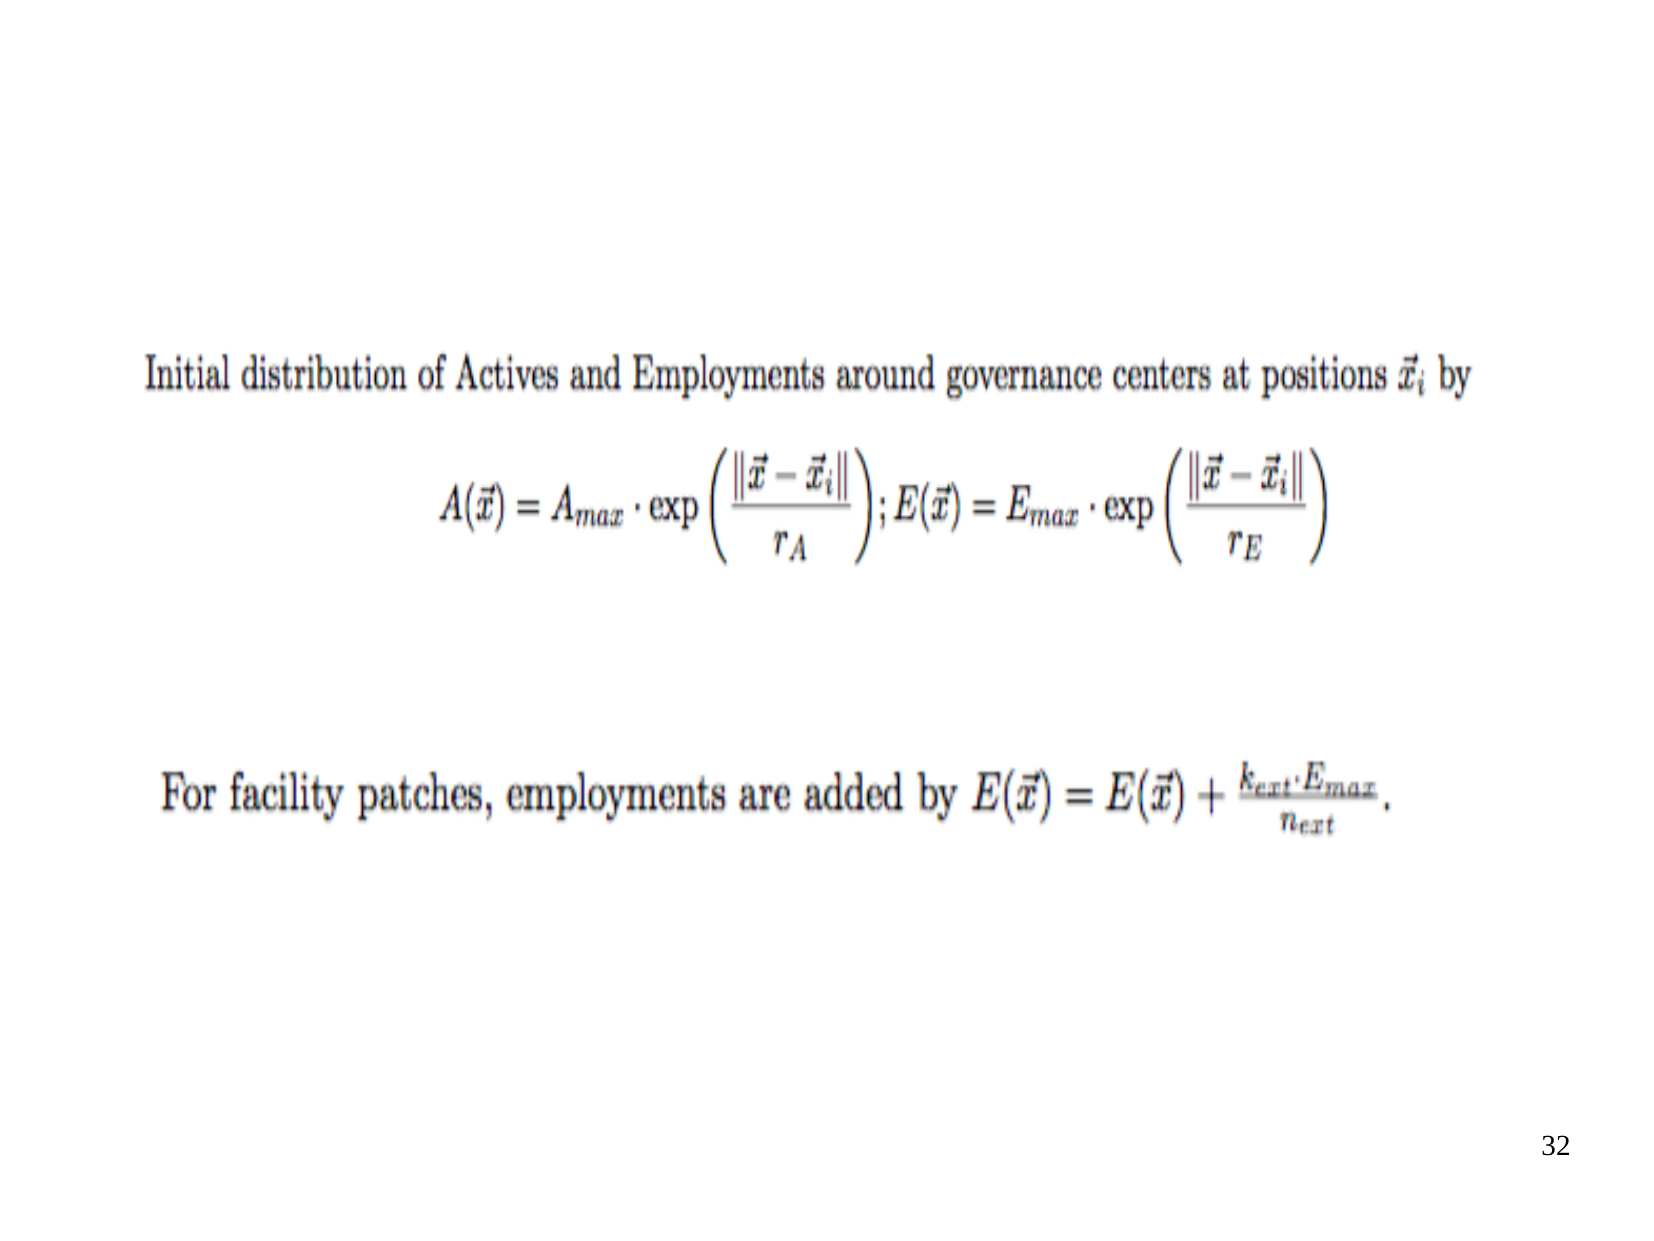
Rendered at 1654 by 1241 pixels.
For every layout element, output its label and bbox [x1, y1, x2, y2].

picture [129, 732, 1439, 886]
picture [118, 318, 1501, 626]
